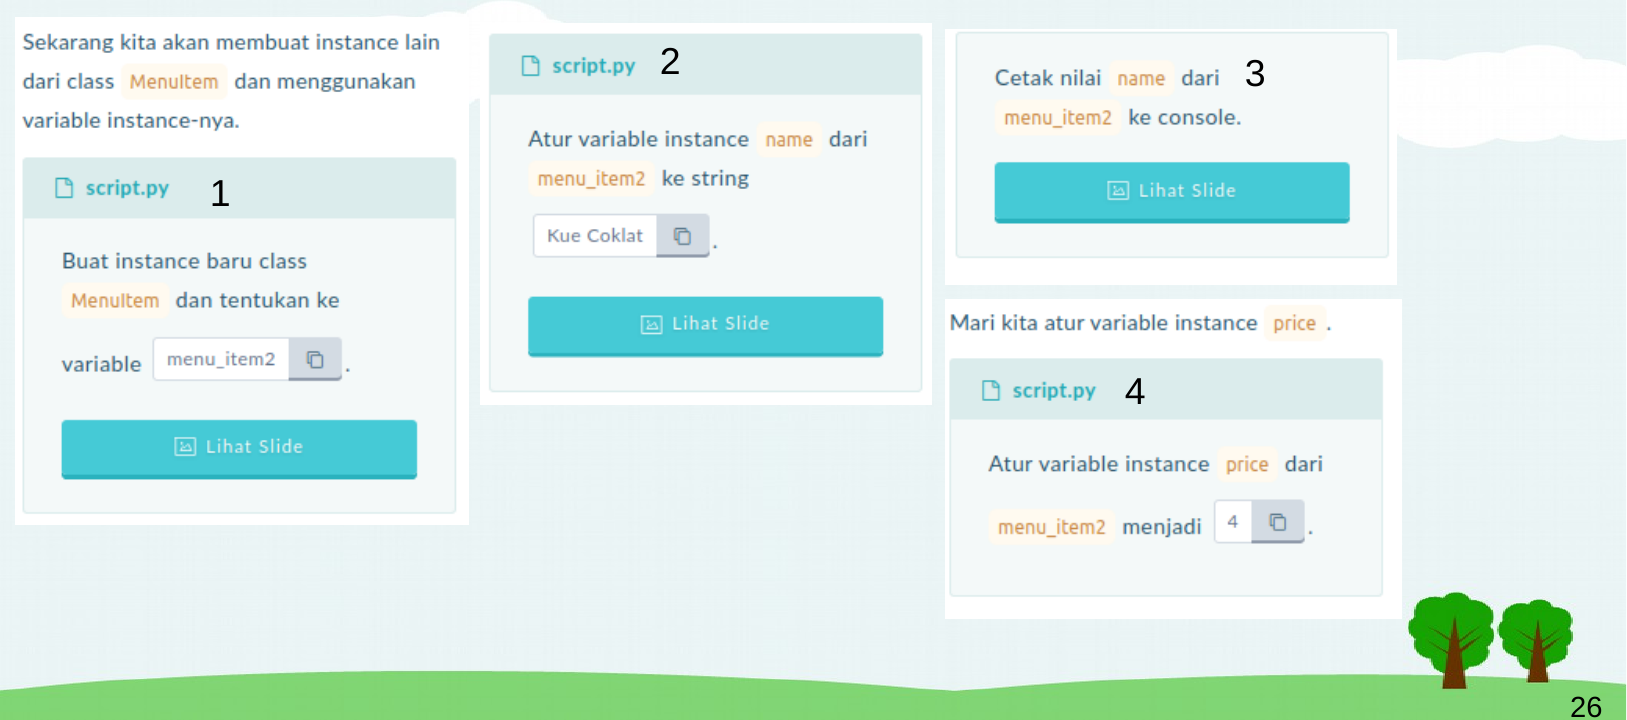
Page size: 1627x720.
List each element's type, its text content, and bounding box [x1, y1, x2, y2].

text_box 3 [1230, 45, 1426, 102]
text_box 2 [645, 33, 841, 91]
text_box 1 [195, 165, 391, 222]
picture [0, 0, 1627, 720]
text_box 4 [1110, 363, 1306, 421]
